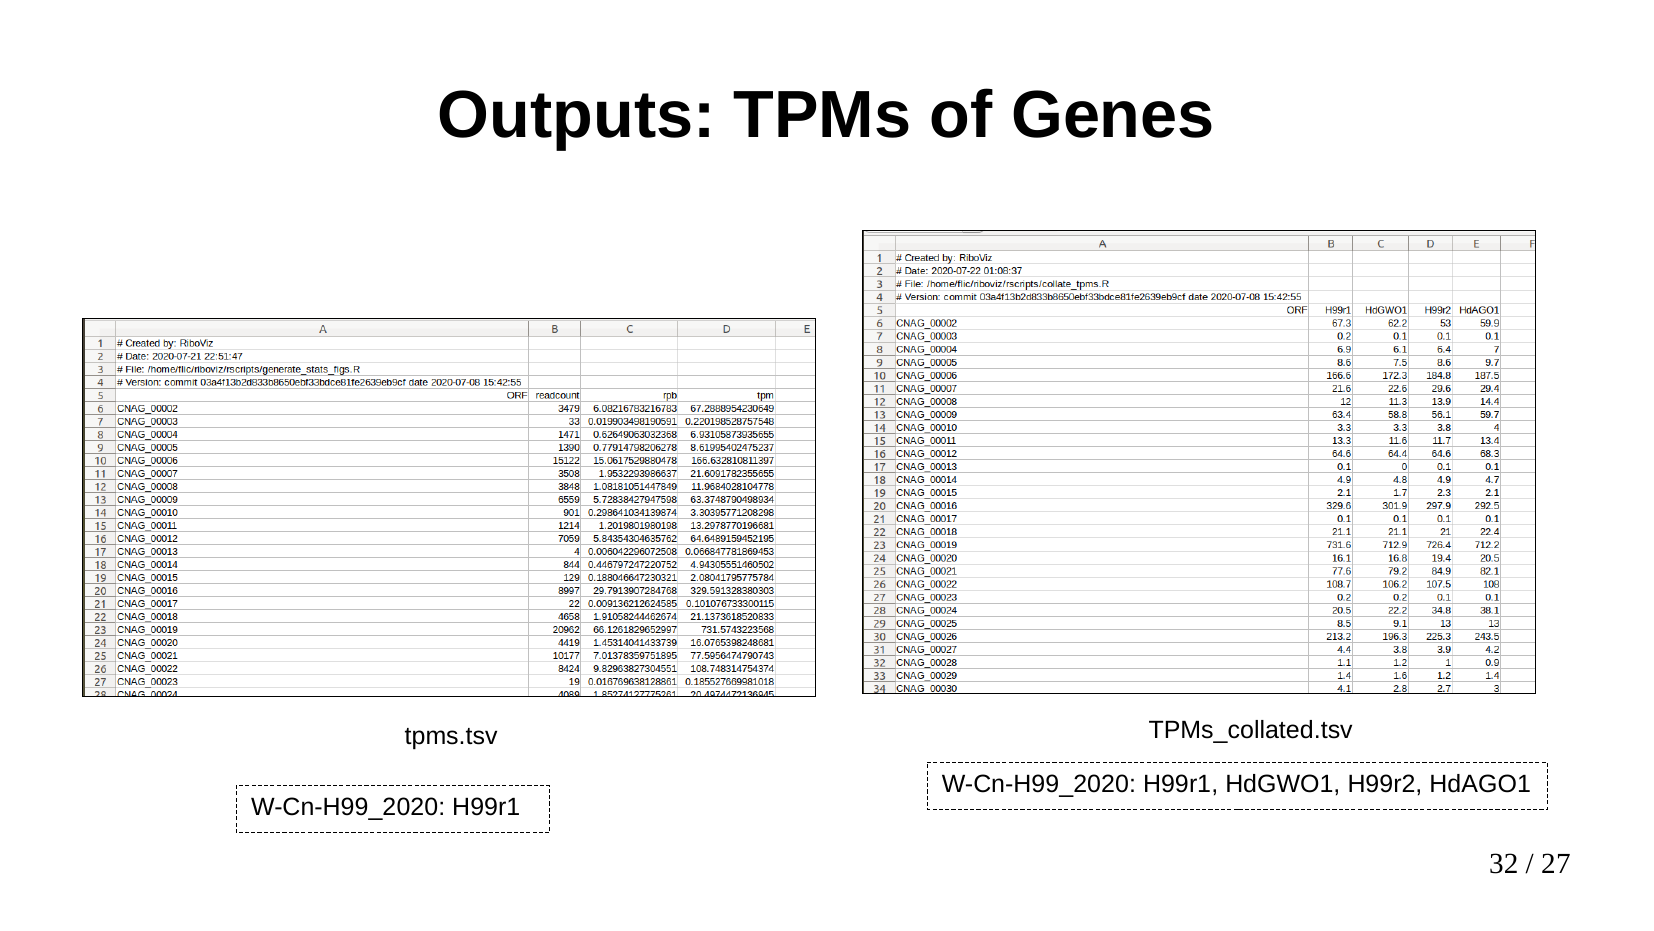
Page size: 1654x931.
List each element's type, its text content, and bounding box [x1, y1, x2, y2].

text_box TPMs_collated.tsv [1133, 708, 1371, 752]
title Outputs: TPMs of Genes [82, 37, 1571, 193]
picture [862, 230, 1536, 694]
text_box tpms.tsv [389, 714, 532, 762]
text_box W-Cn-H99_2020: H99r1 [236, 785, 550, 833]
text_box W-Cn-H99_2020: H99r1, HdGWO1, H99r2, HdAGO1 [927, 762, 1548, 810]
picture [82, 318, 816, 697]
